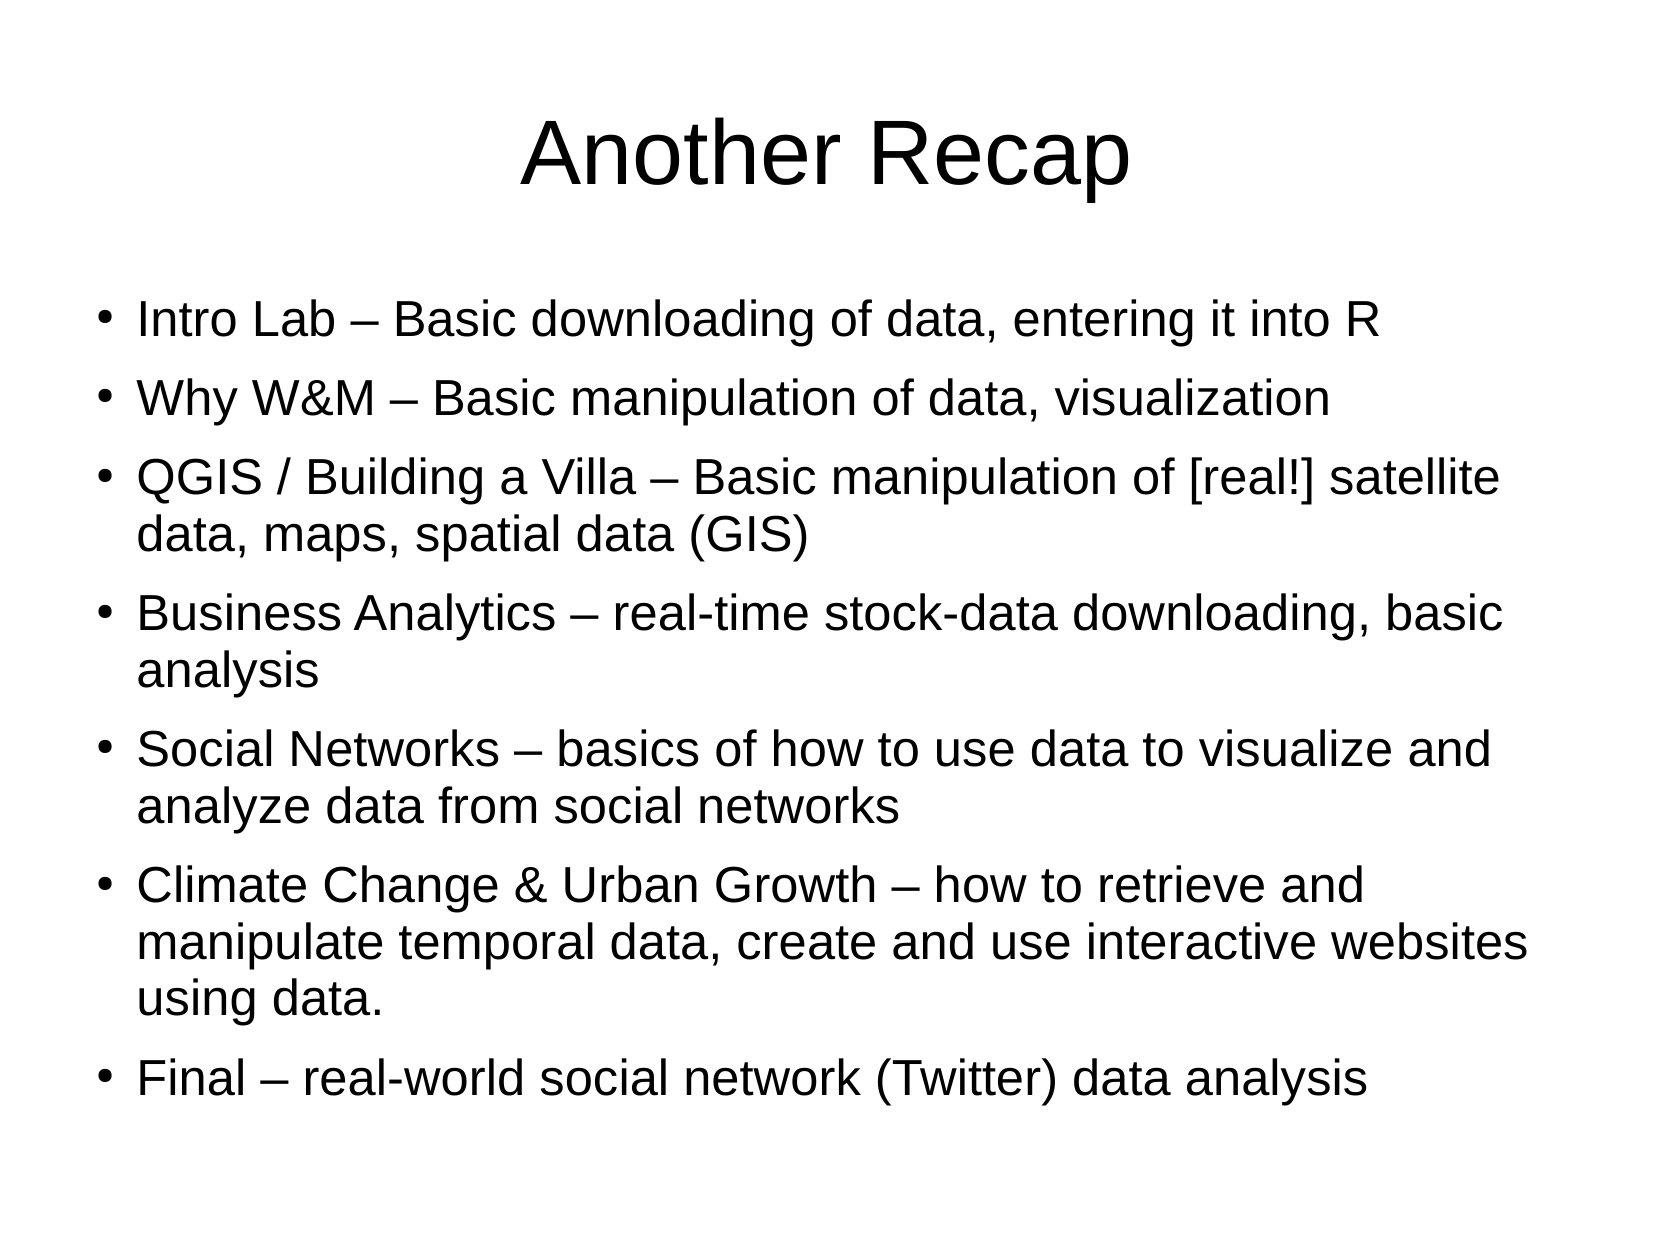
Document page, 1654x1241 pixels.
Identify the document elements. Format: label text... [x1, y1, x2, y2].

list Intro Lab – Basic downloading of data, entering it into R Why W&M – Basic manipulation of data, visualization QGIS / Building a Villa – Basic manipulation of [real!] satellite data, maps, spatial data (GIS) Business Analytics – real-time stock-data downloading, basic analysis Social Networks – basics of how to use data to visualize and analyze data from social networks Climate Change & Urban Growth – how to retrieve and manipulate temporal data, create and use interactive websites using data. Final – real-world social network (Twitter) data analysis [82, 290, 1571, 1111]
title Another Recap [82, 49, 1571, 257]
